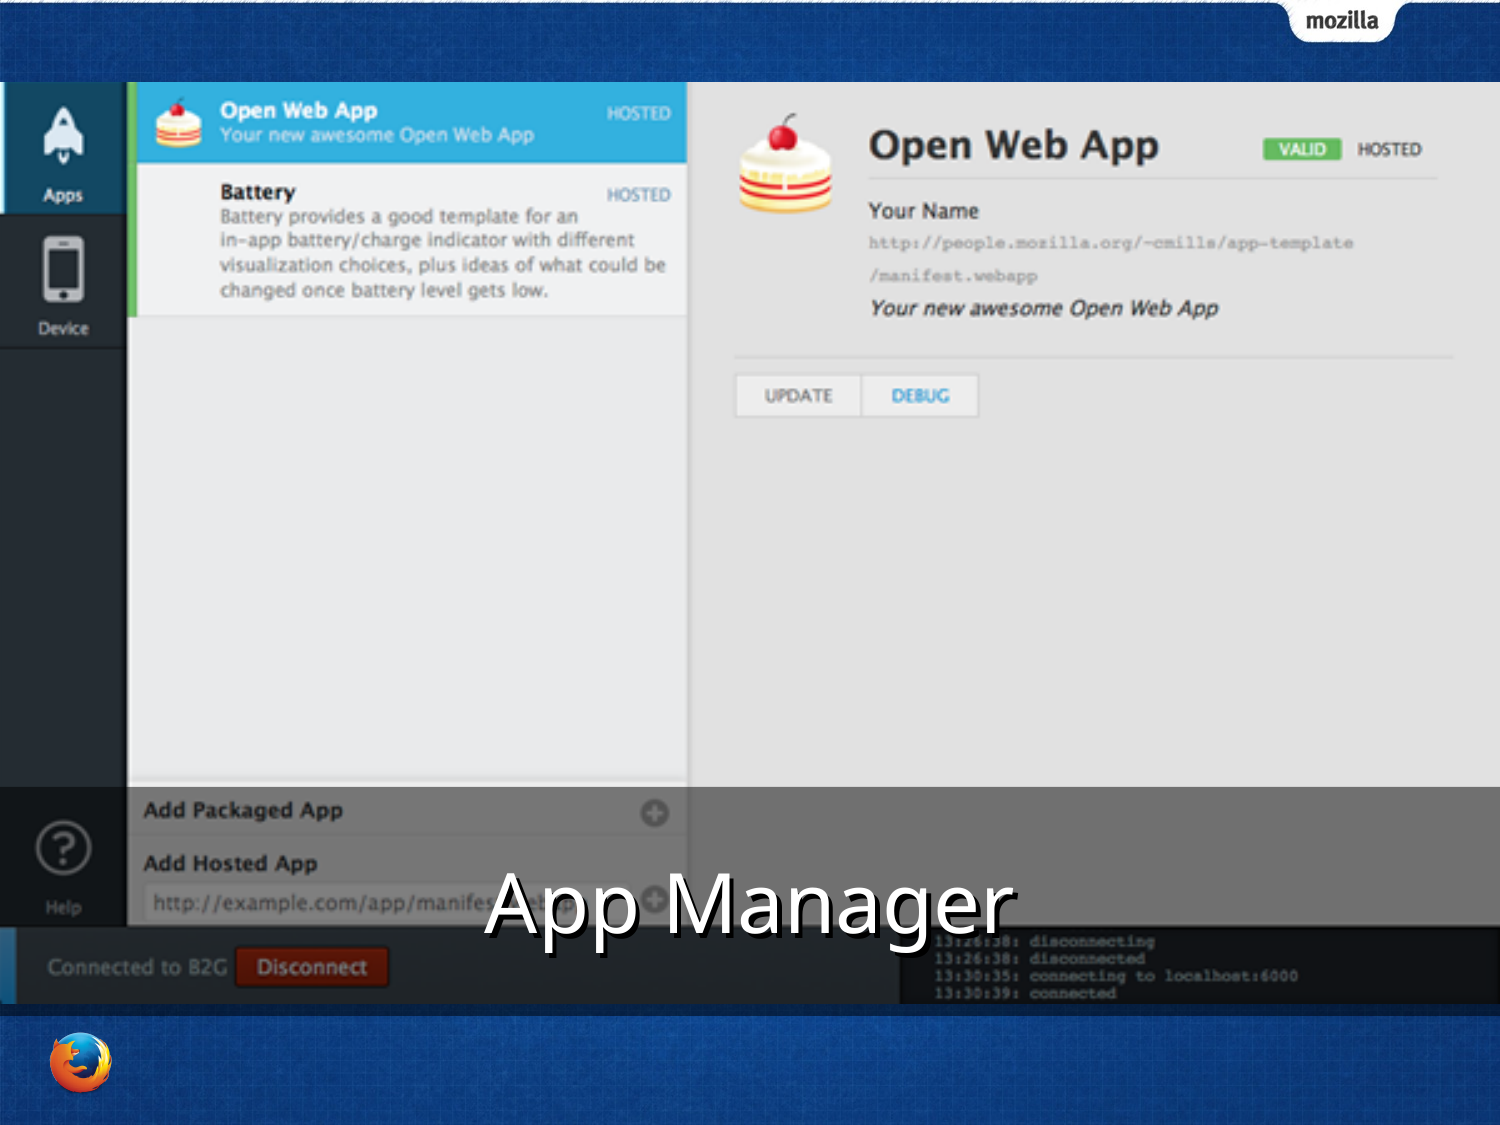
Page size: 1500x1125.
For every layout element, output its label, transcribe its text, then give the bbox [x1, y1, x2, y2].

text_box App Manager [0, 786, 1500, 1016]
picture [0, 1016, 1500, 1125]
picture [0, 0, 1500, 786]
